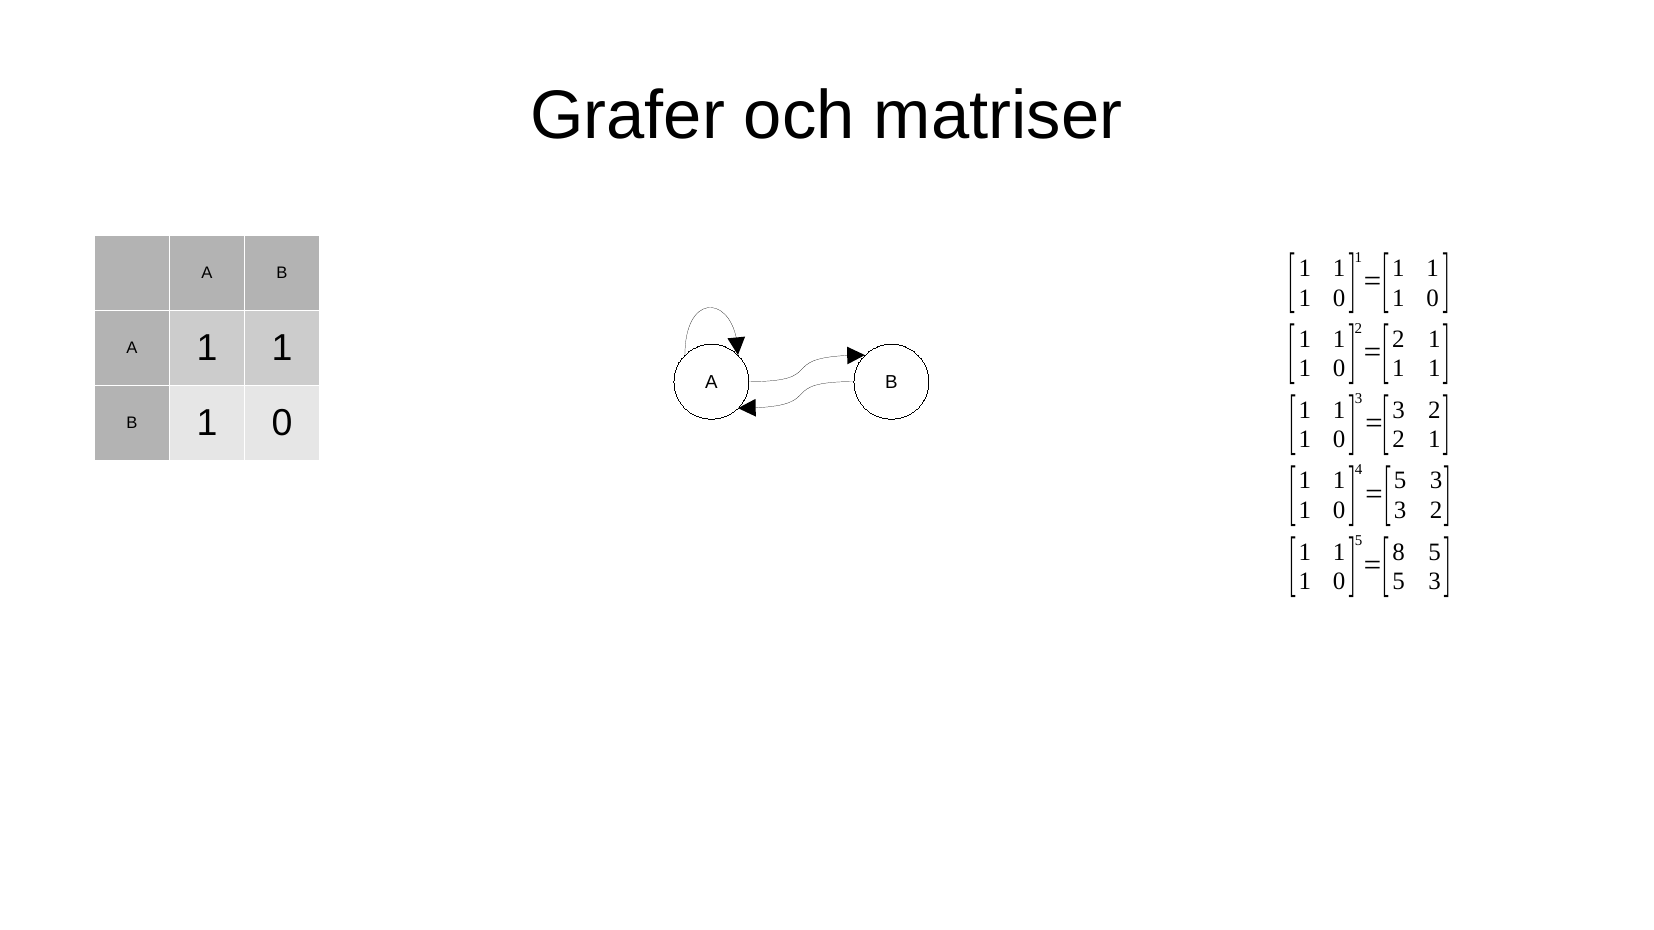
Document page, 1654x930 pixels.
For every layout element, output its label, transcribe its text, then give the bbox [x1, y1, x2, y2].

chart [1282, 460, 1457, 528]
table_cell 1 [245, 311, 319, 385]
chart [1282, 390, 1456, 457]
table_cell 1 [170, 386, 244, 460]
chart [1282, 248, 1456, 315]
table_header [95, 236, 169, 310]
chart [1282, 319, 1455, 386]
table_cell B [95, 386, 169, 460]
chart [1282, 531, 1457, 599]
title Grafer och matriser [82, 36, 1571, 193]
text_box B [853, 344, 929, 420]
text_box A [673, 344, 749, 420]
table_cell 1 [170, 311, 244, 385]
table_header B [245, 236, 319, 310]
table_cell 0 [245, 386, 319, 460]
table_cell A [95, 311, 169, 385]
table_header A [170, 236, 244, 310]
